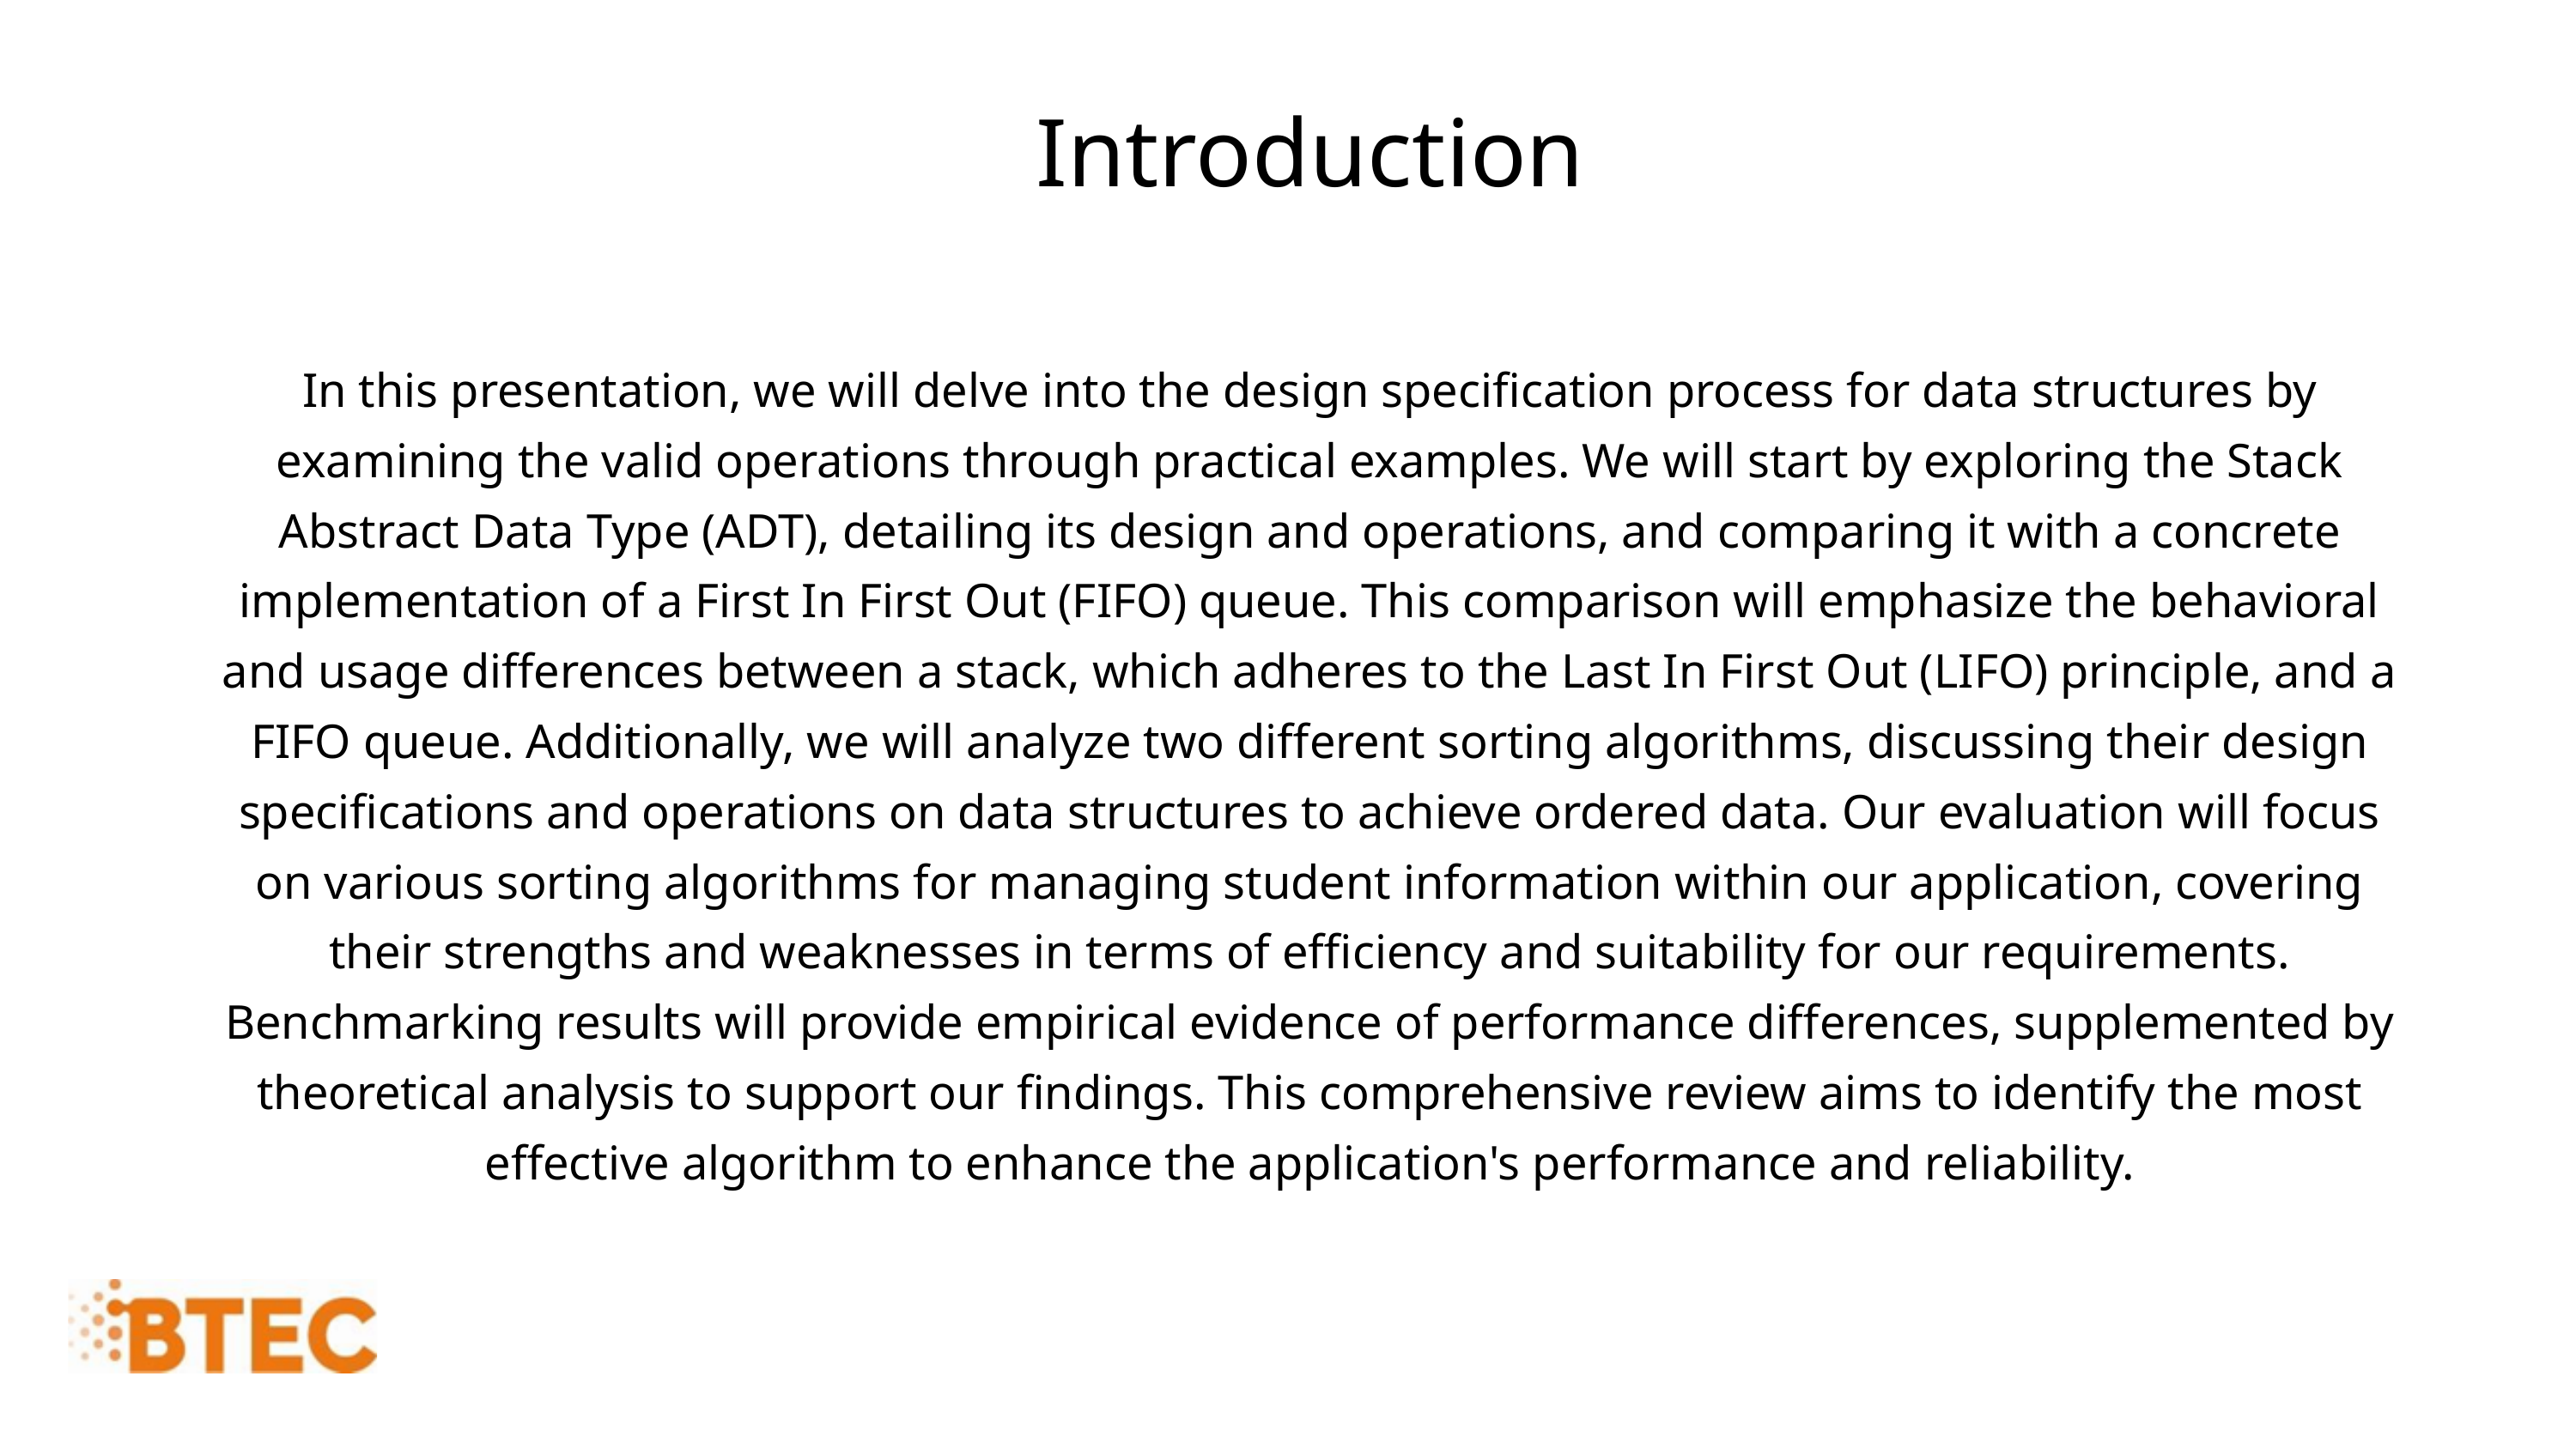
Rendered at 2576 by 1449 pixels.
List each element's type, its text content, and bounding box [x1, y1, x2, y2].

text_box Introduction [887, 74, 1734, 201]
text_box In this presentation, we will delve into the design specification process for data structures by examining the valid operations through practical examples. We will start by exploring the Stack Abstract Data Type (ADT), detailing its design and operations, and comparing it with a concrete implementation of a First In First Out (FIFO) queue. This comparison will emphasize the behavioral and usage differences between a stack, which adheres to the Last In First Out (LIFO) principle, and a FIFO queue. Additionally, we will analyze two different sorting algorithms, discussing their design specifications and operations on data structures to achieve ordered data. Our evaluation will focus on various sorting algorithms for managing student information within our application, covering their strengths and weaknesses in terms of efficiency and suitability for our requirements. Benchmarking results will provide empirical evidence of performance differences, supplemented by theoretical analysis to support our findings. This comprehensive review aims to identify the most effective algorithm to enhance the application's performance and reliability. [220, 346, 2402, 1180]
text_box [68, 1279, 378, 1373]
